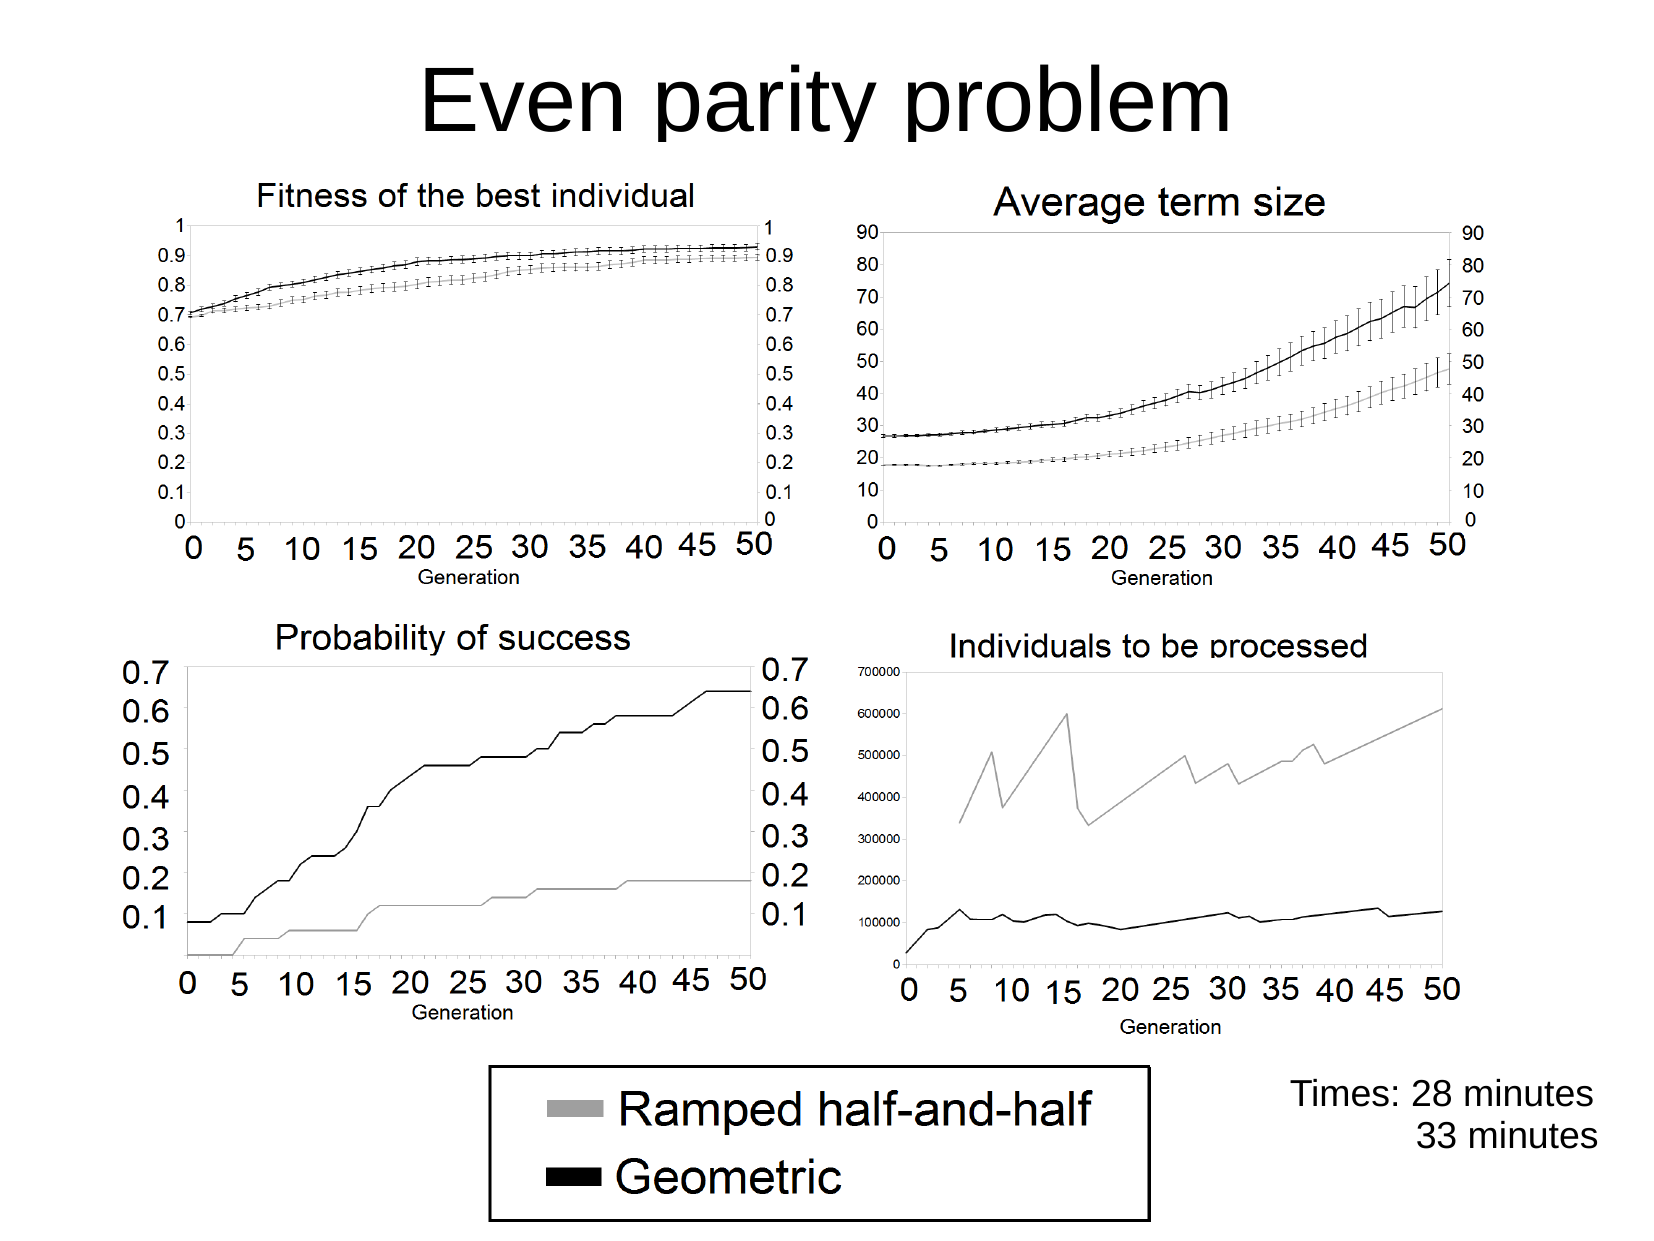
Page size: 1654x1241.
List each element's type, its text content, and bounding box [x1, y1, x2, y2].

picture [114, 142, 1511, 1241]
title Even parity problem [82, 48, 1571, 152]
text_box Times: 28 minutes 33 minutes [1275, 1065, 1614, 1164]
